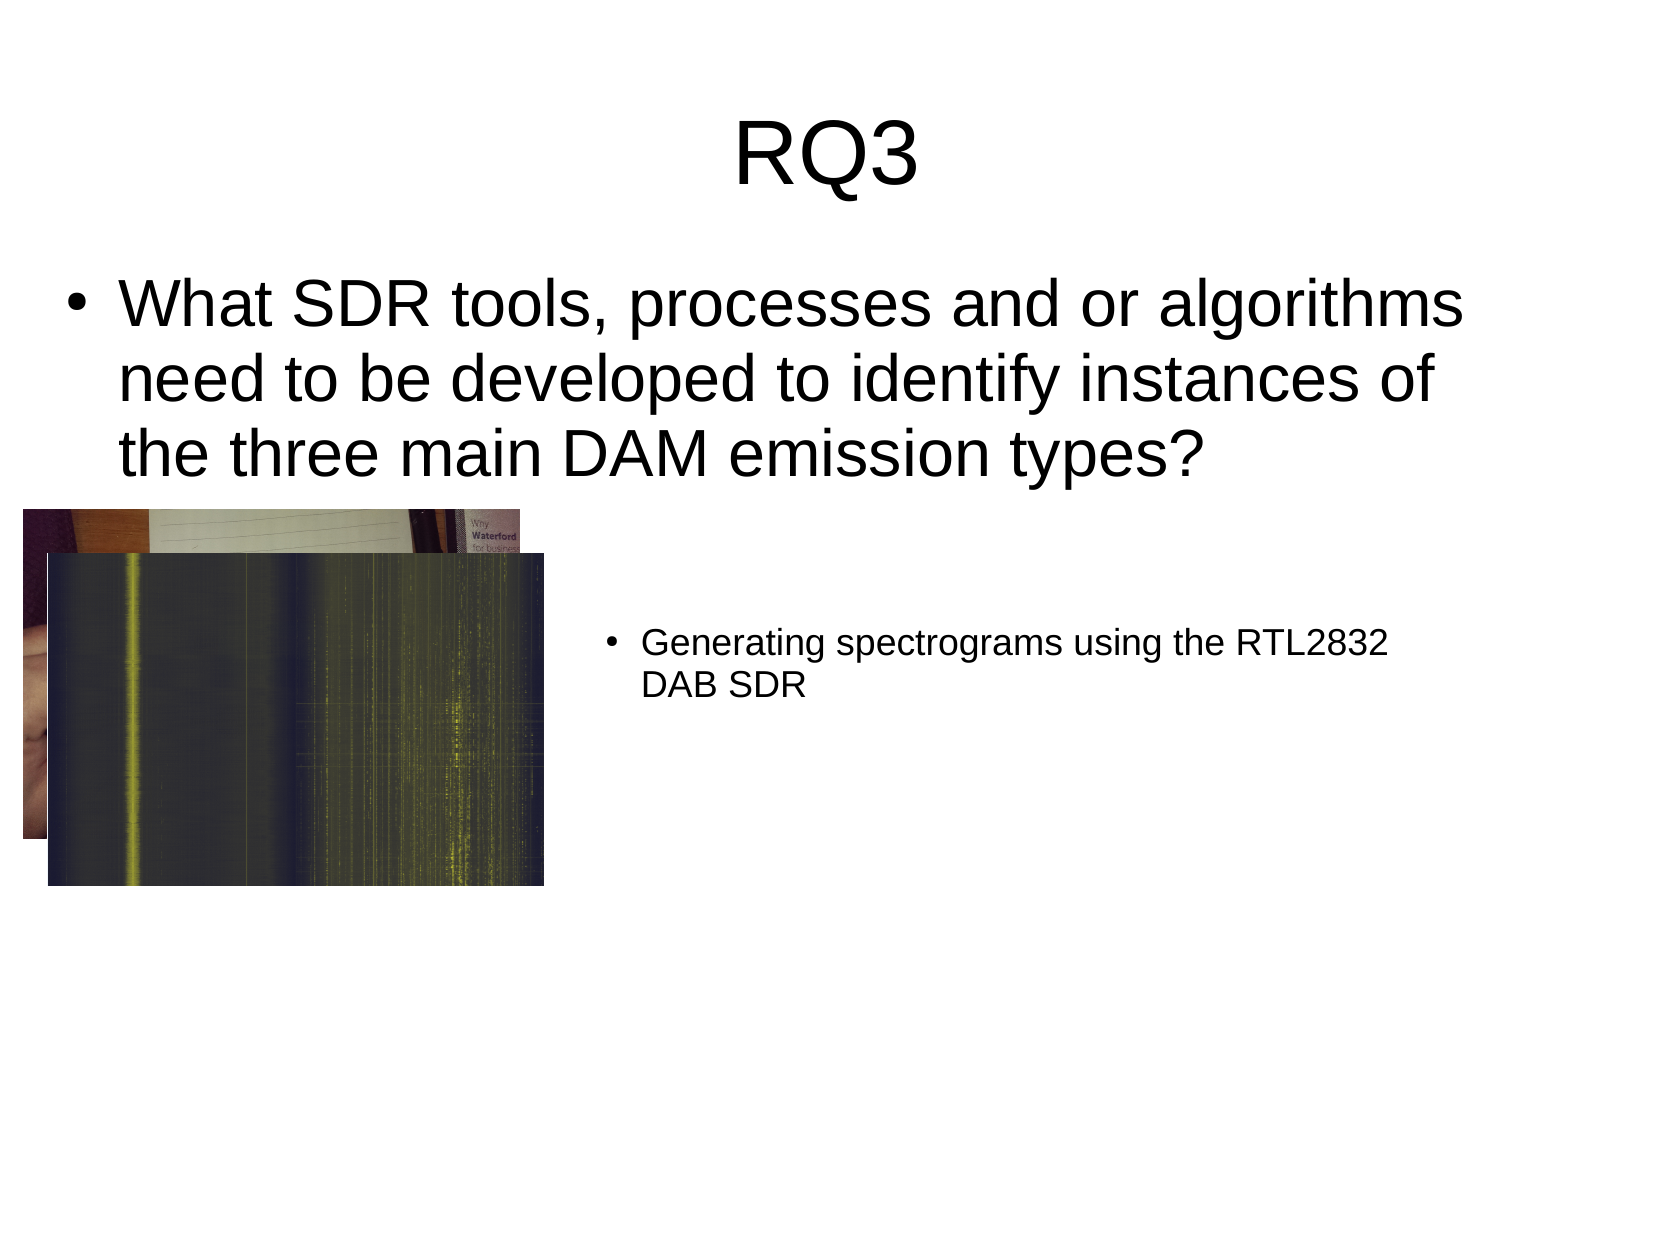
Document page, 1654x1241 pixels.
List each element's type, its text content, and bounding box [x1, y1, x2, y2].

picture [23, 509, 544, 886]
text_box Generating spectrograms using the RTL2832 DAB SDR [590, 614, 1453, 1075]
title RQ3 [82, 49, 1571, 257]
list What SDR tools, processes and or algorithms need to be developed to identify instances of the three main DAM emission types? [47, 266, 1536, 709]
